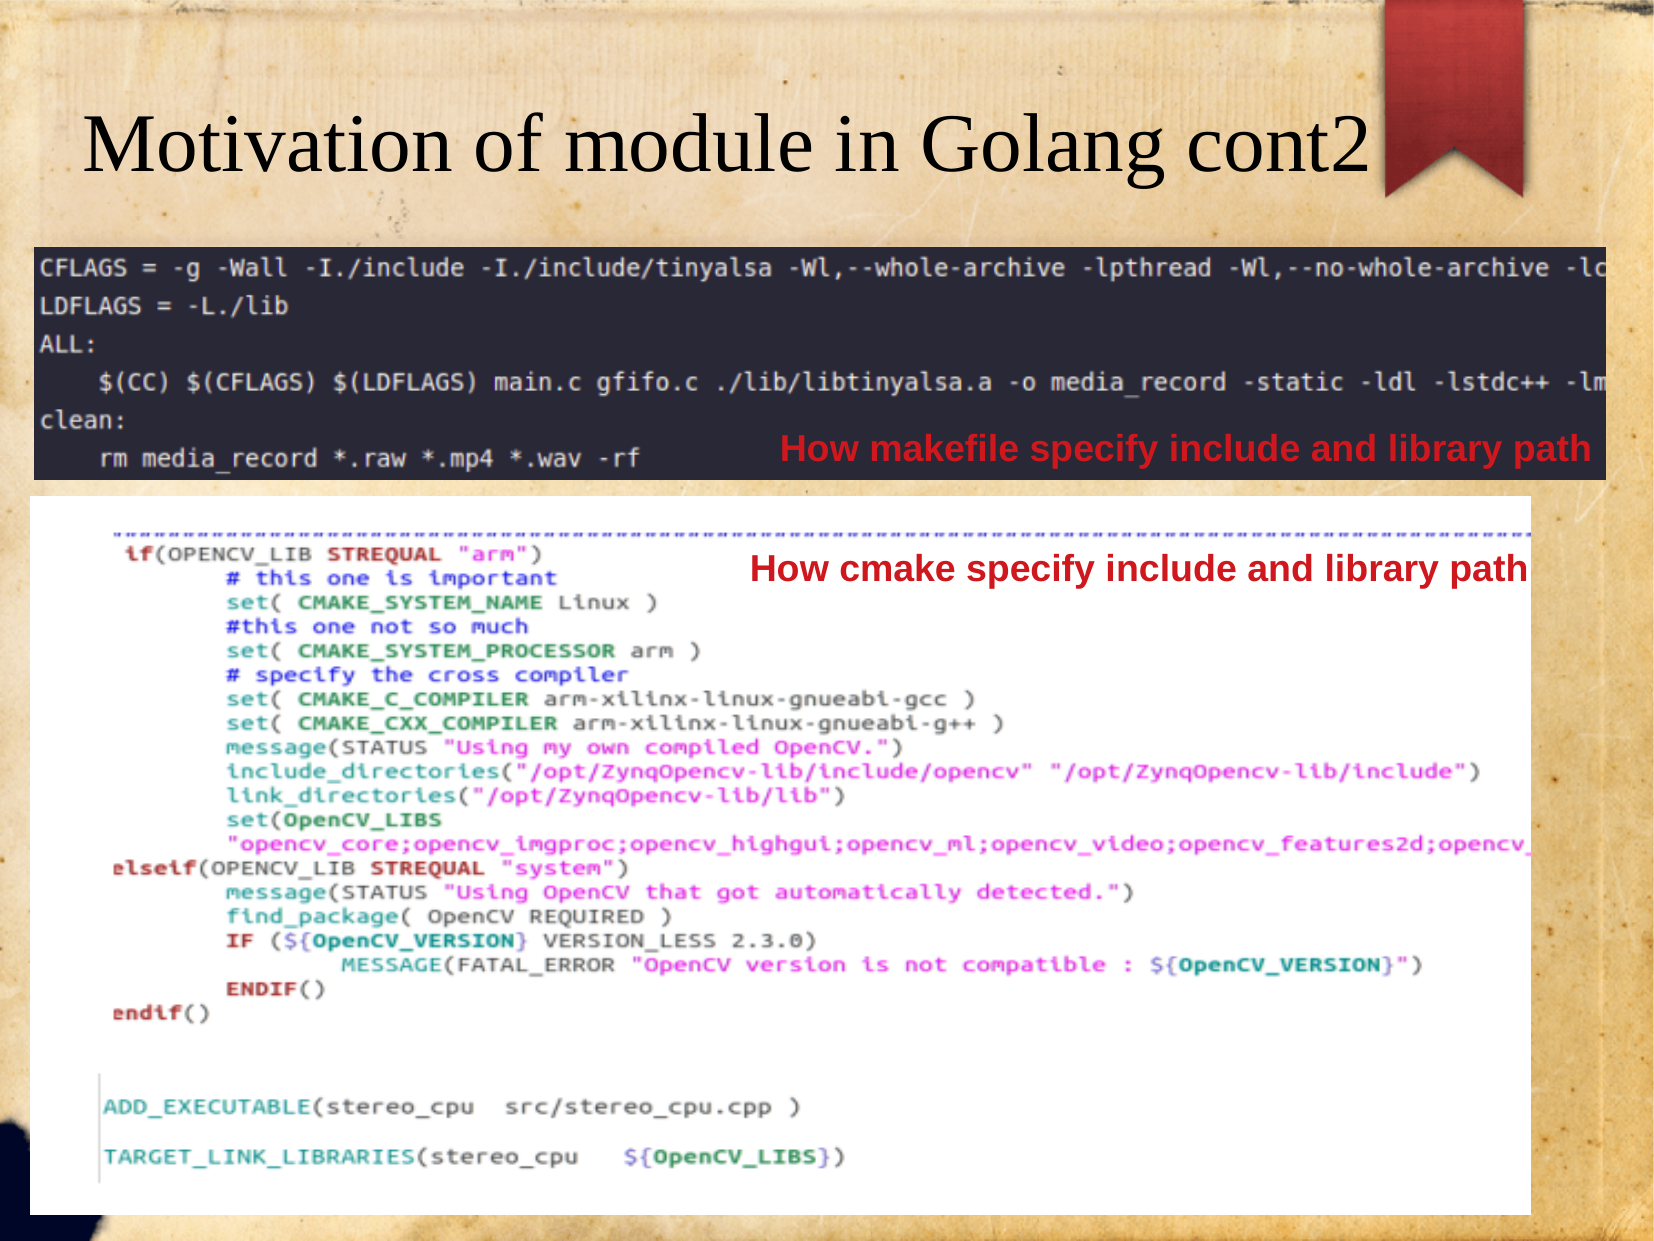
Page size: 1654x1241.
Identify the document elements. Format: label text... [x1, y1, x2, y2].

picture [0, 0, 1654, 1241]
text_box How makefile specify include and library path [765, 420, 1608, 477]
text_box How cmake specify include and library path [735, 540, 1545, 597]
title Motivation of module in Golang cont2 [82, 41, 1531, 245]
